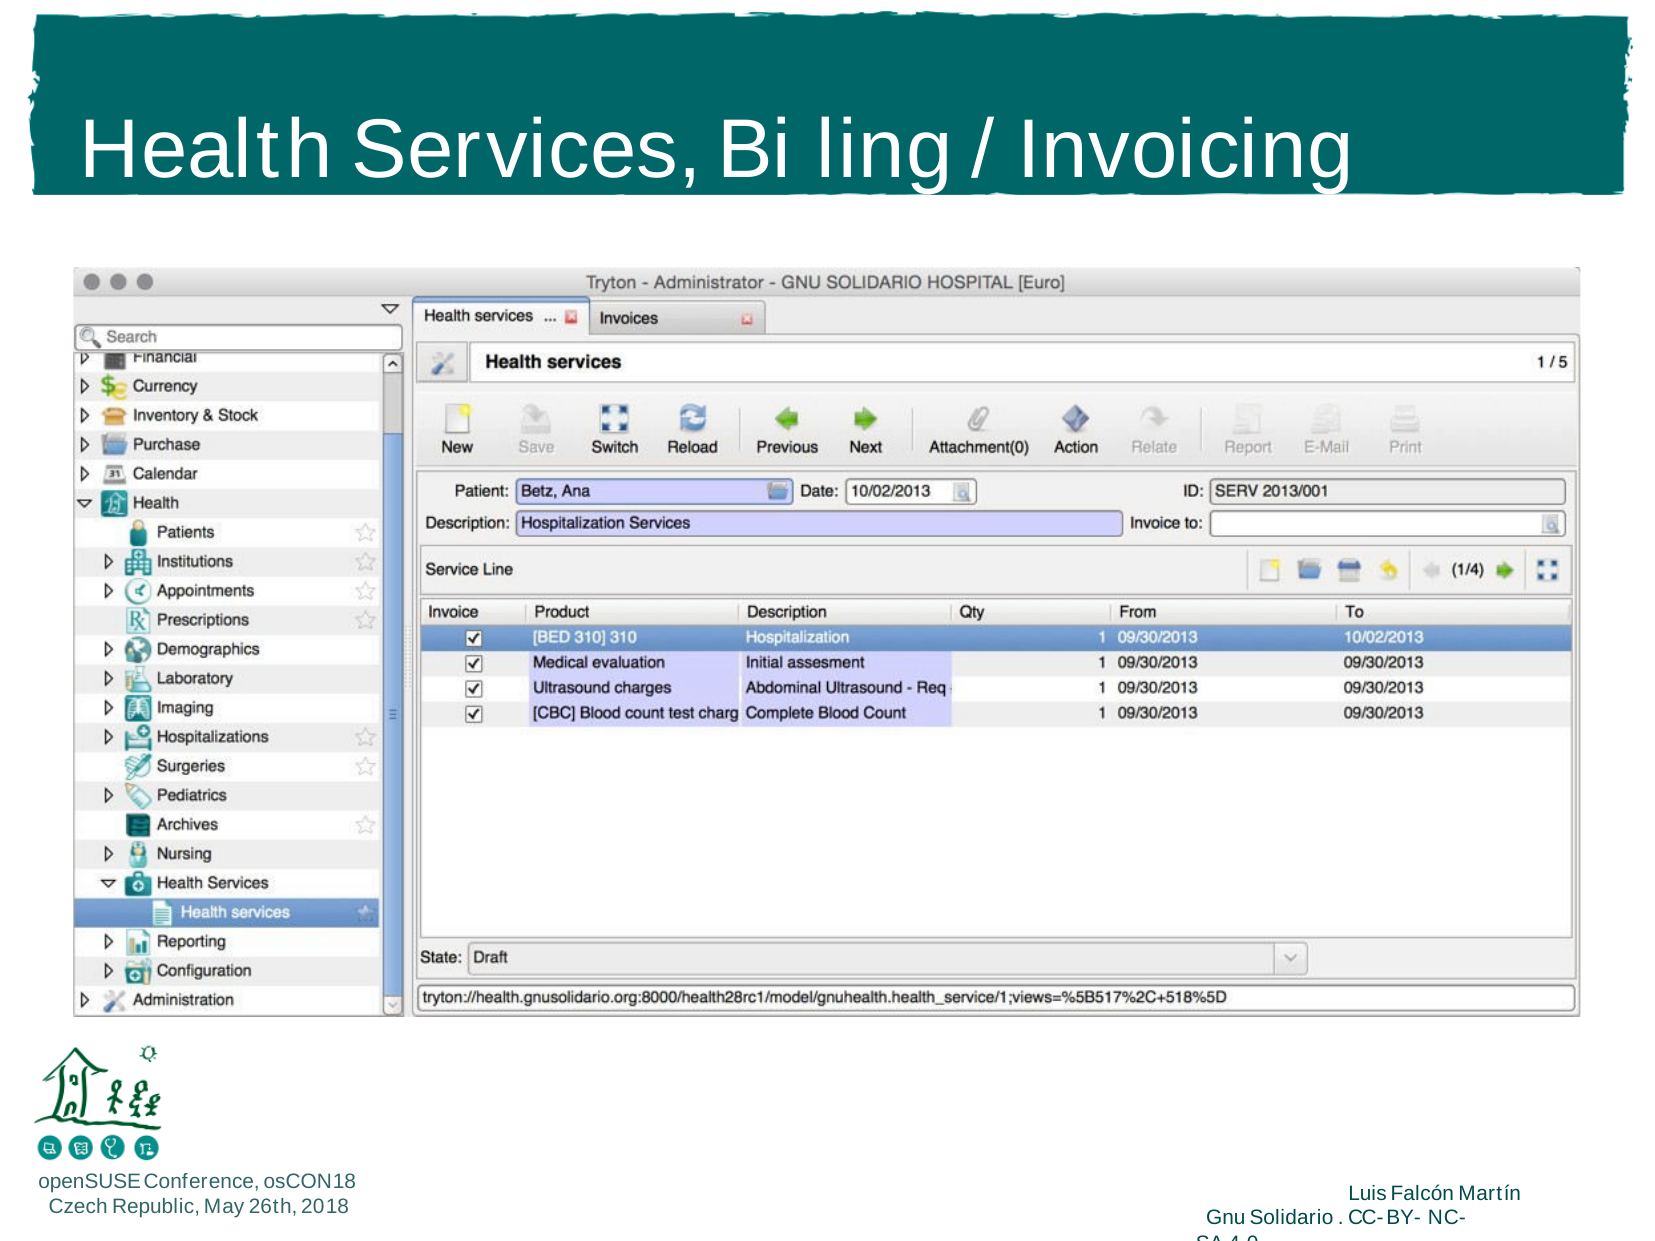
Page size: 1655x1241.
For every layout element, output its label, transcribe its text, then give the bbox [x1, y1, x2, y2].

text_box [73, 268, 1580, 1017]
title HealthServices,Biling/Invoicing [48, 74, 1607, 179]
text_box openSUSEConference,osCON18 CzechRepublic,May26th,2018 [36, 1167, 361, 1218]
text_box LuisFalcónMartín GnuSolidario.CC-BY-NC-SA4.0 [1193, 1179, 1531, 1230]
